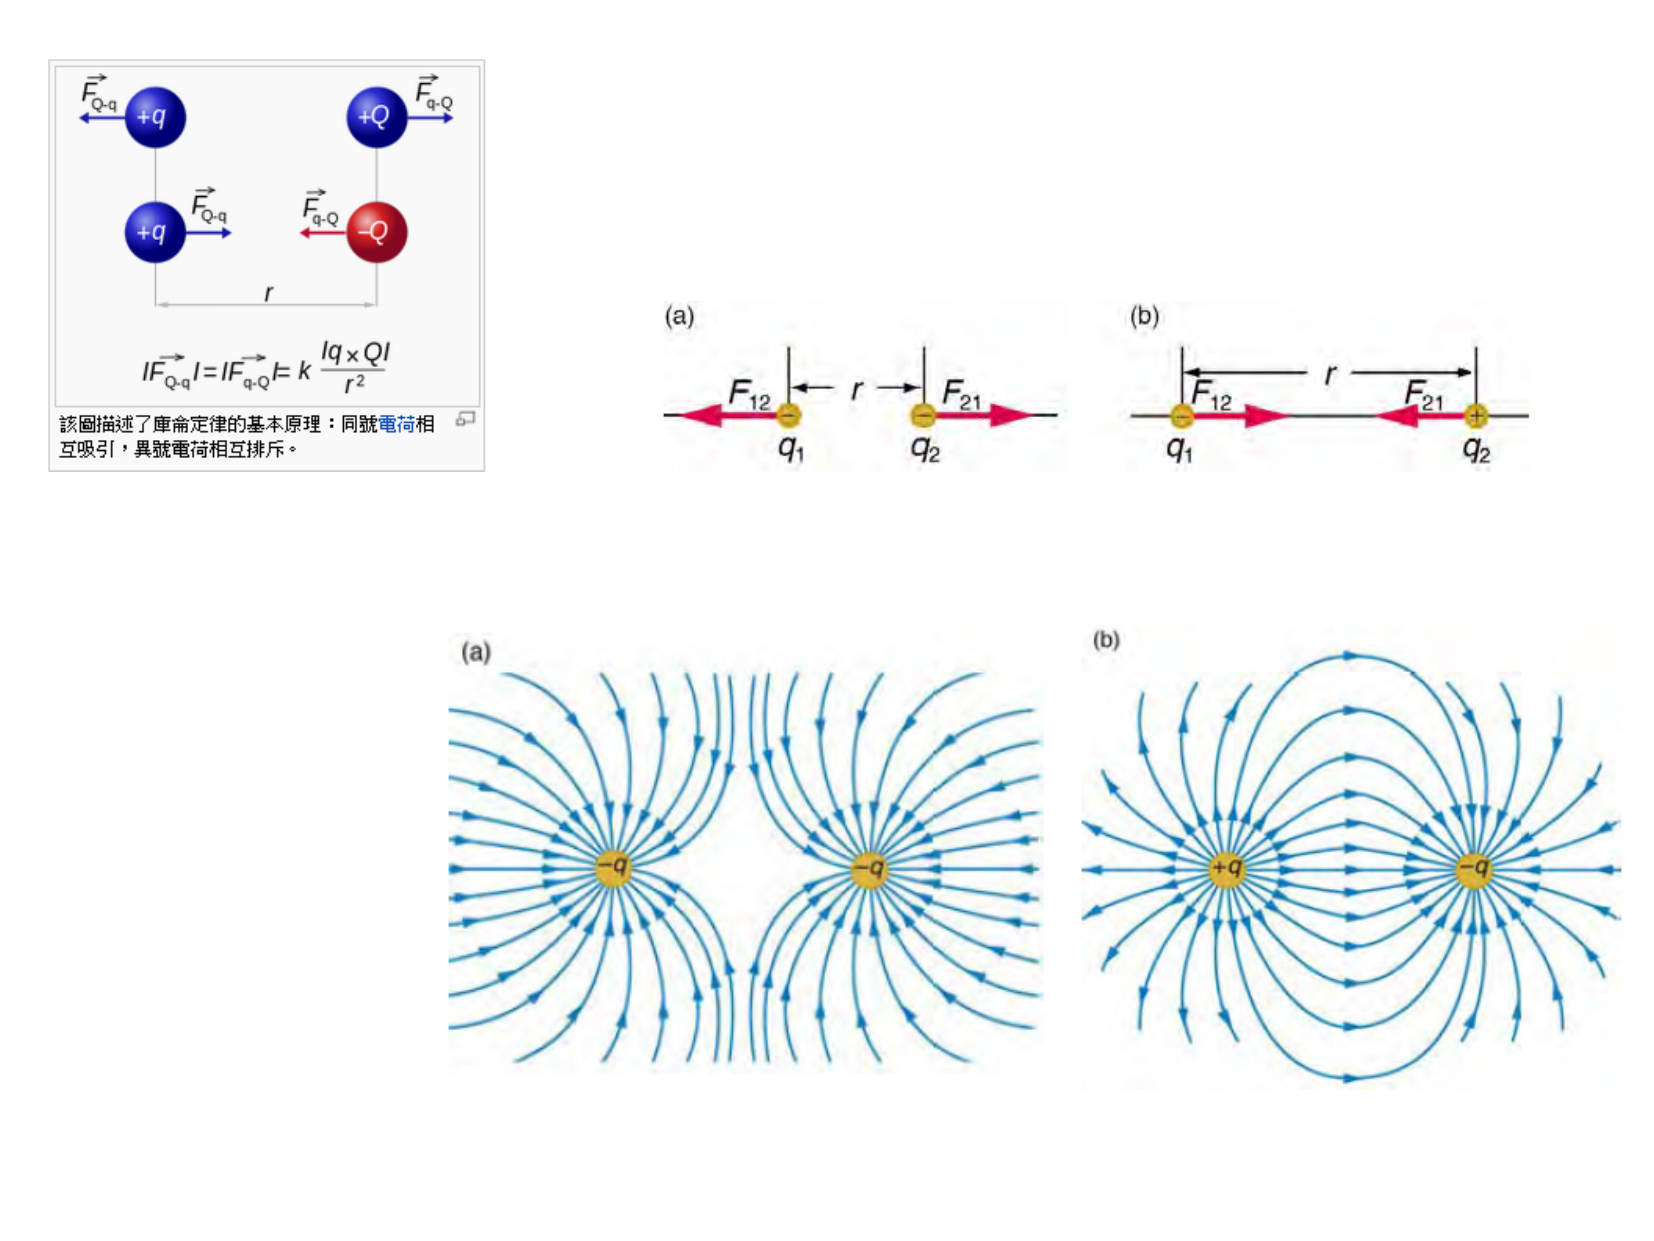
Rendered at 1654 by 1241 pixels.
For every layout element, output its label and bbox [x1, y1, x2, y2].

picture [47, 58, 487, 472]
picture [1074, 625, 1631, 1098]
picture [642, 295, 1548, 479]
picture [437, 626, 1063, 1075]
